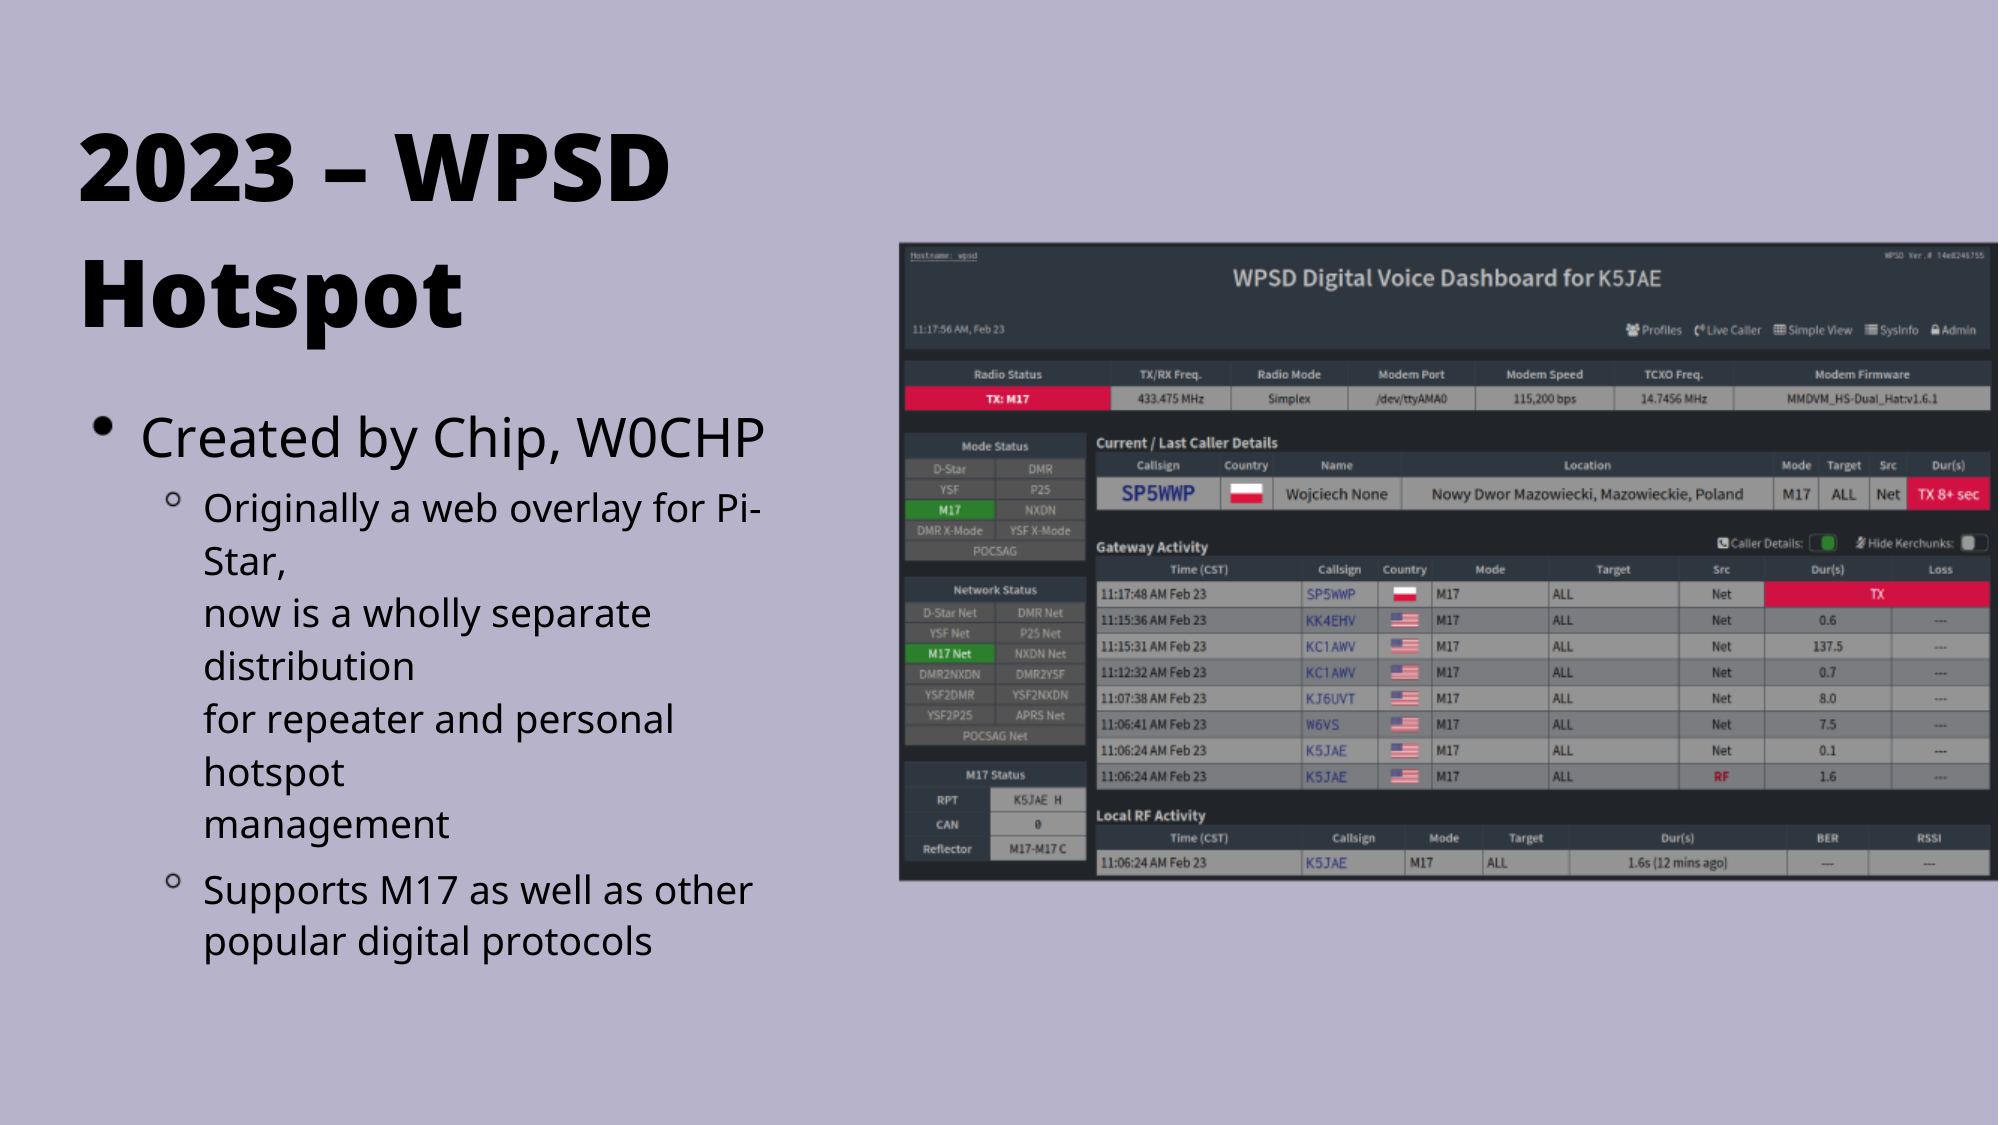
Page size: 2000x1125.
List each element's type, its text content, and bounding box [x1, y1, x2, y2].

text_box Hotspot [78, 227, 423, 322]
text_box management [203, 796, 426, 836]
text_box hotspot [203, 745, 336, 785]
text_box popular digital protocols [203, 913, 618, 953]
text_box Supports M17 as well as other [203, 862, 724, 902]
text_box distribution [203, 638, 401, 678]
picture [0, 0, 1998, 1125]
text_box now is a wholly separate [203, 585, 624, 625]
text_box for repeater and personal [203, 692, 638, 732]
text_box Star, [203, 534, 282, 574]
text_box Originally a web overlay for Pi- [203, 481, 733, 521]
text_box 2023 – WPSD [78, 101, 676, 195]
text_box Created by Chip, W0CHP [140, 399, 758, 455]
